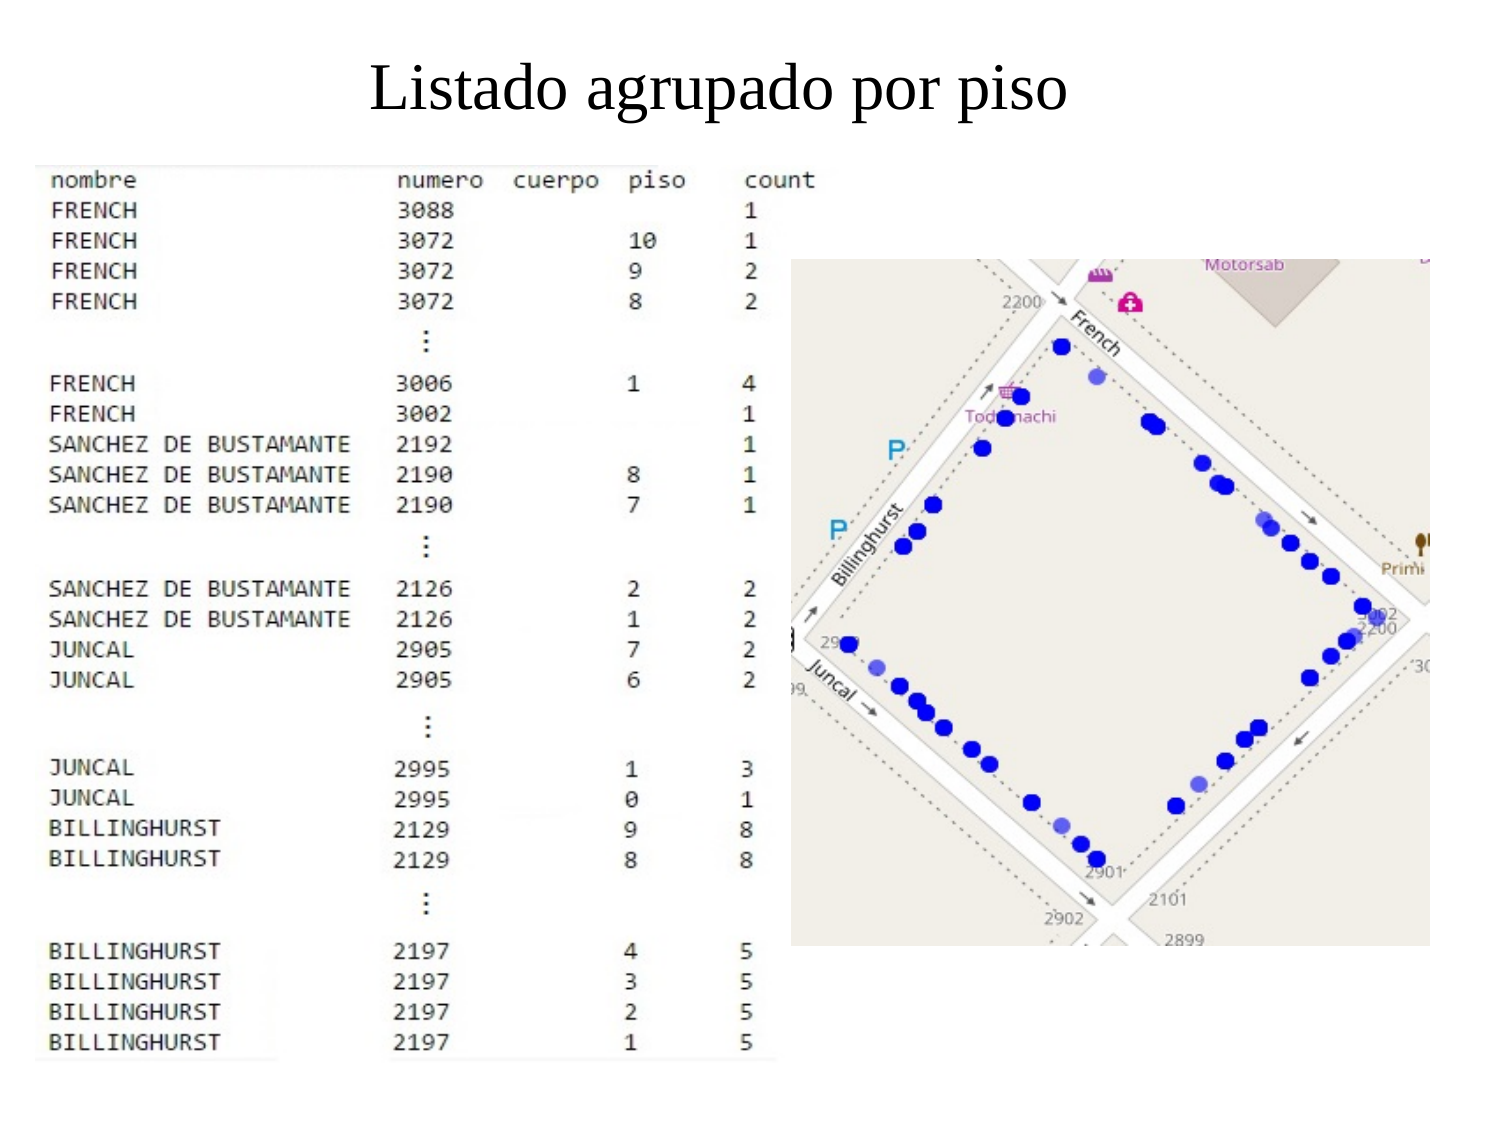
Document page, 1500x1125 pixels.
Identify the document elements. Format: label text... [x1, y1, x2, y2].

text_box Listado agrupado por piso [354, 35, 1158, 131]
picture [35, 165, 1430, 1063]
